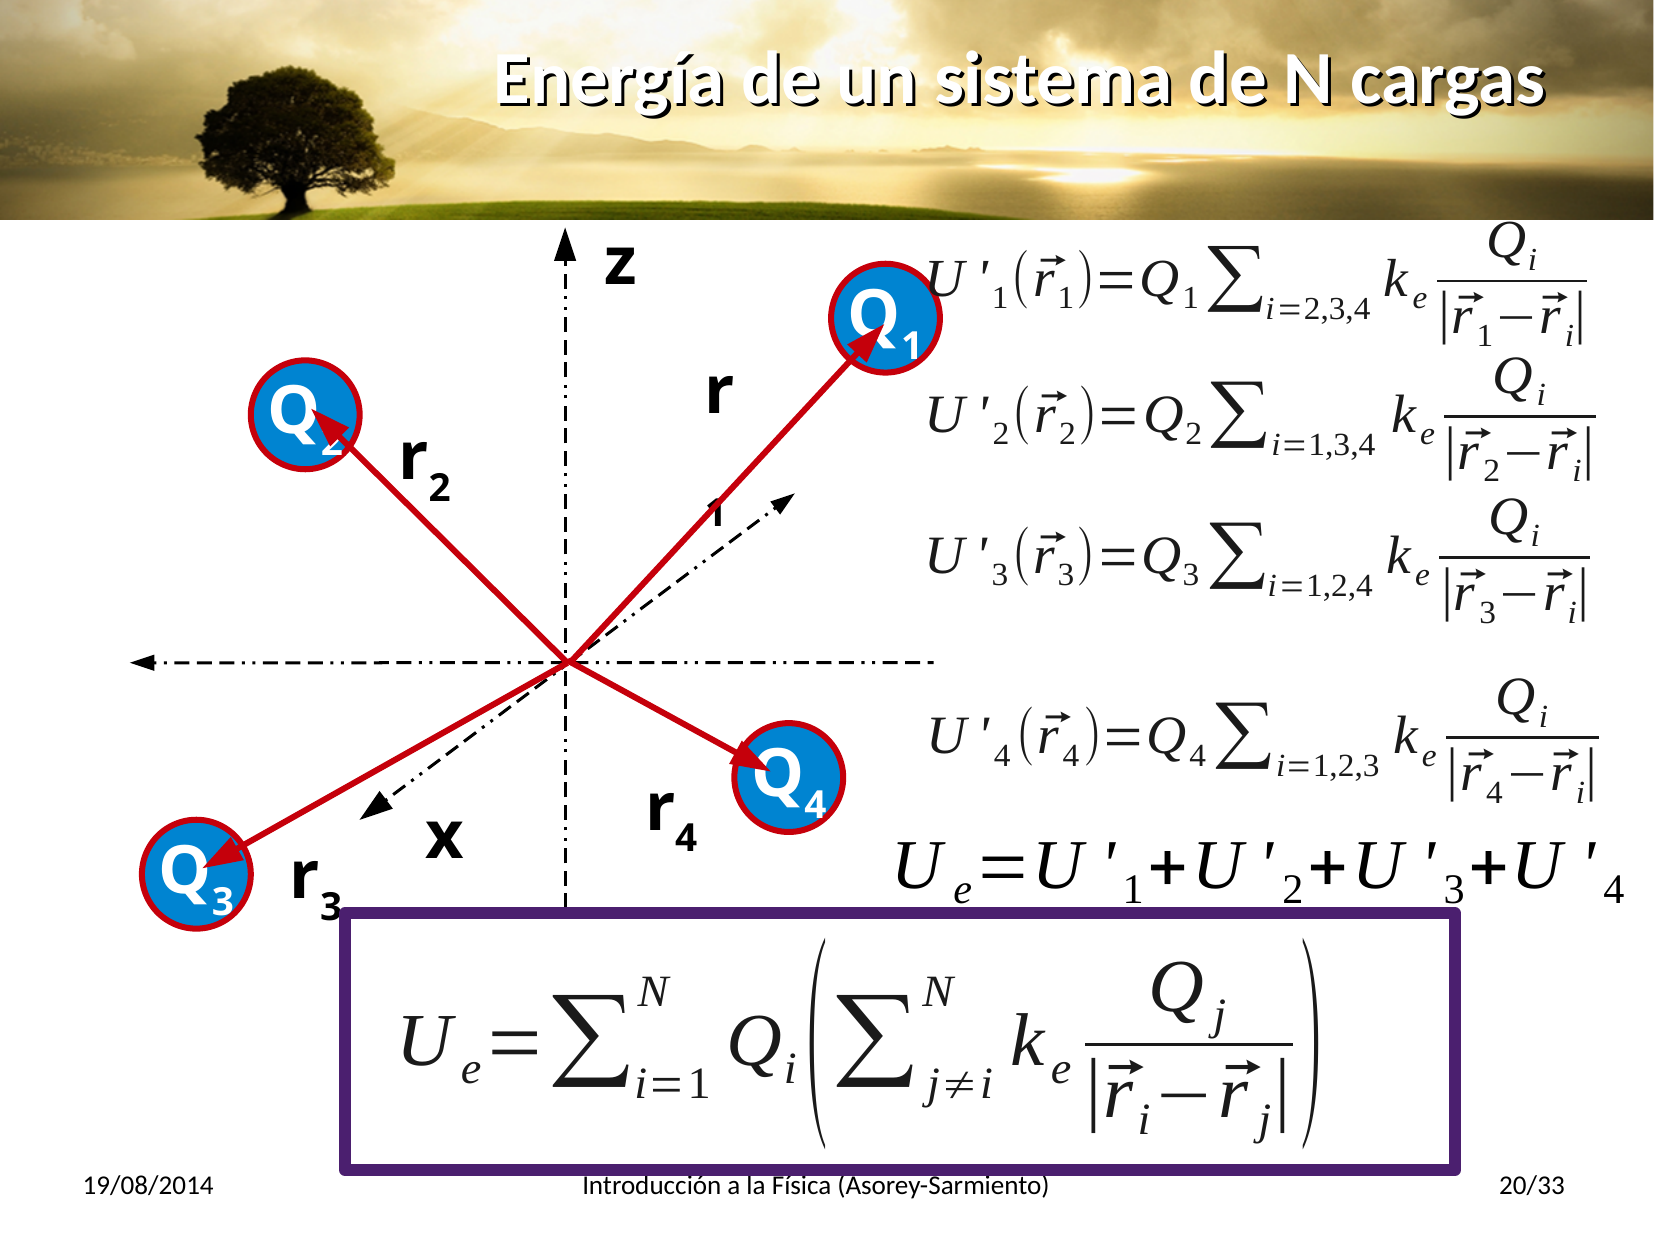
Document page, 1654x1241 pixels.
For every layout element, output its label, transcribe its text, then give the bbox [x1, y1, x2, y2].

text_box Q4 [765, 756, 790, 788]
text_box r1 [690, 334, 771, 444]
text_box Q2 [281, 393, 306, 425]
text_box Q4 [736, 723, 844, 832]
text_box x [411, 780, 466, 875]
text_box Q1 [831, 263, 918, 373]
chart [919, 666, 1609, 811]
chart [885, 825, 1632, 914]
text_box Q2 [250, 360, 360, 470]
chart [390, 934, 1332, 1155]
title Energía de un sistema de N cargas [75, 19, 1564, 151]
picture [0, 0, 1654, 220]
text_box r2 [383, 400, 496, 509]
chart [917, 210, 1606, 630]
text_box Q3 [172, 853, 197, 885]
text_box [345, 360, 1654, 1170]
text_box Q1 [861, 297, 886, 329]
text_box r3 [274, 819, 376, 929]
text_box Q3 [141, 819, 251, 929]
text_box r4 [630, 751, 736, 860]
text_box z [589, 206, 644, 301]
